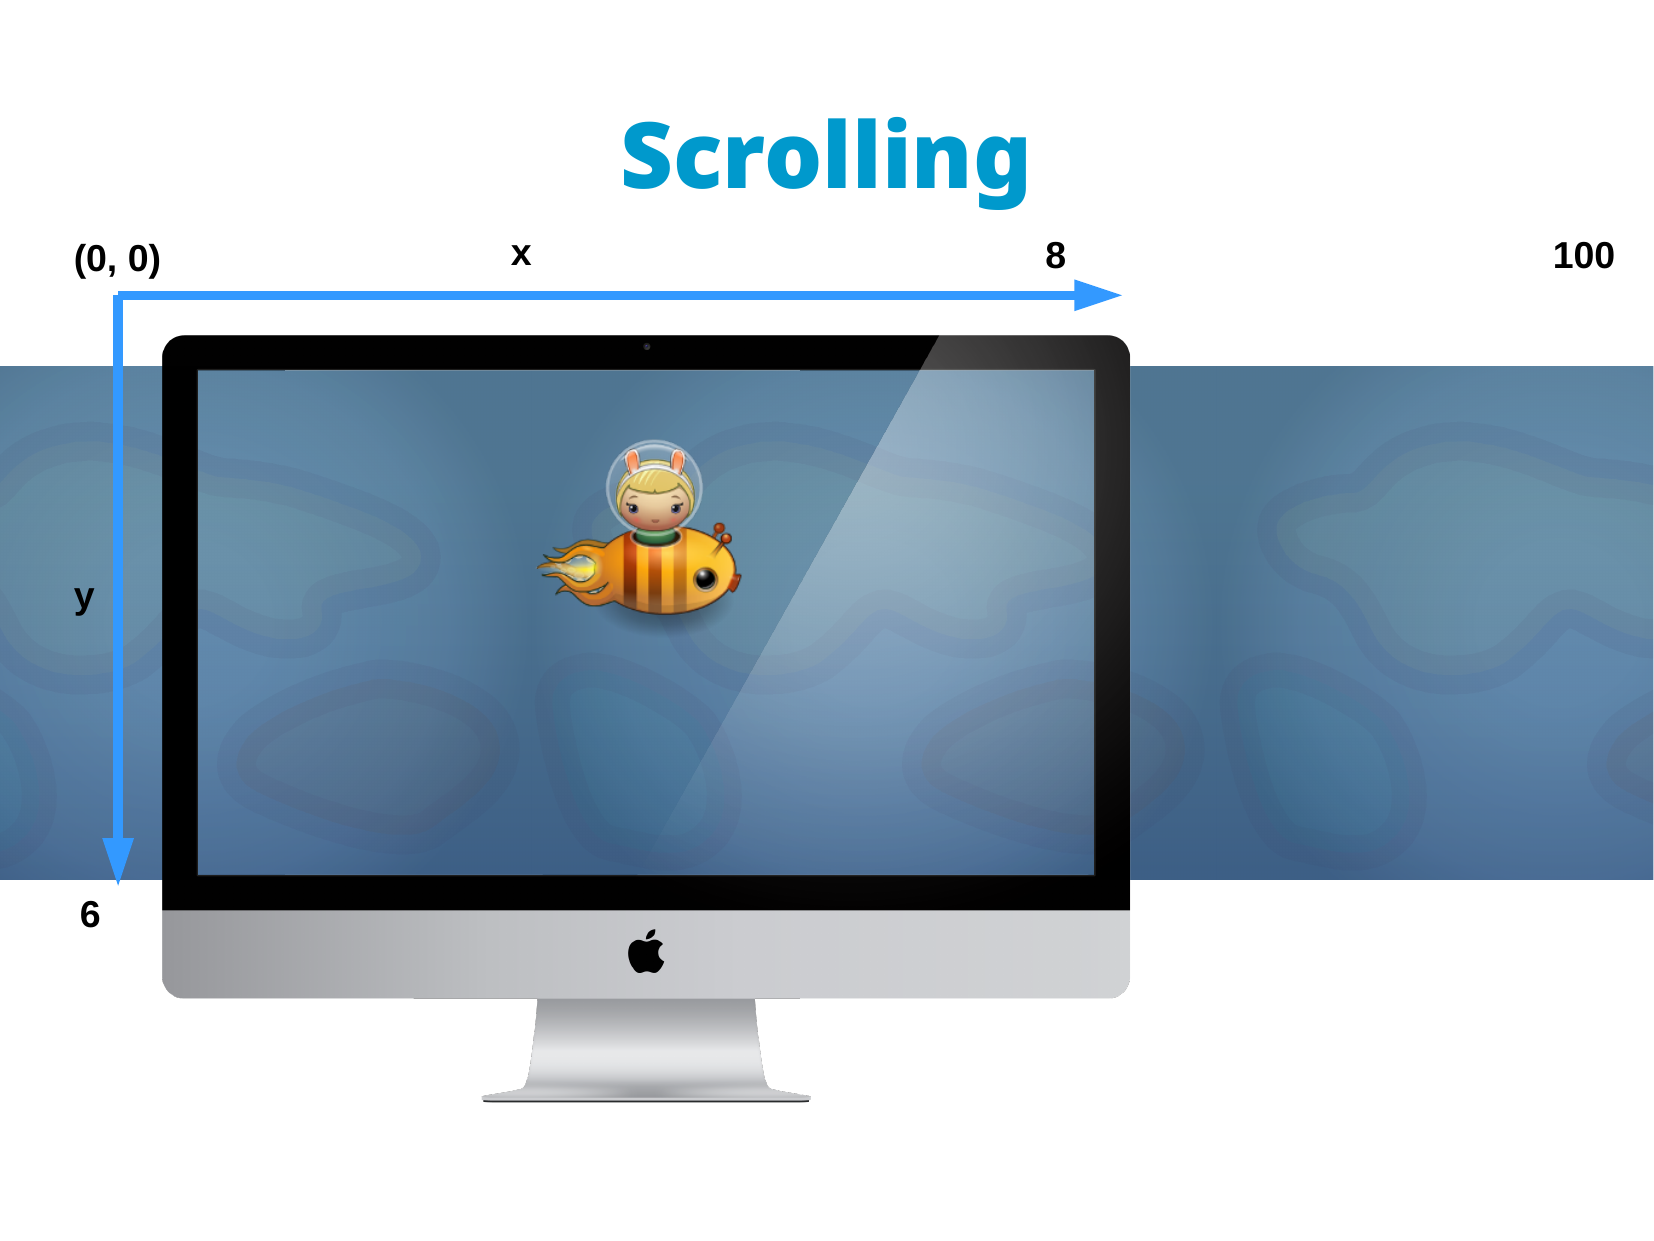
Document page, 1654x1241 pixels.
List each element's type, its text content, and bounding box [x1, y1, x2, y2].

text_box (0, 0) [59, 230, 178, 290]
text_box 6 [64, 885, 156, 945]
title Scrolling [82, 49, 1571, 257]
picture [0, 366, 115, 880]
picture [121, 328, 1654, 1111]
text_box y [59, 566, 107, 650]
text_box 100 [1364, 226, 1630, 284]
text_box 8 [814, 226, 1081, 284]
text_box x [496, 224, 544, 308]
